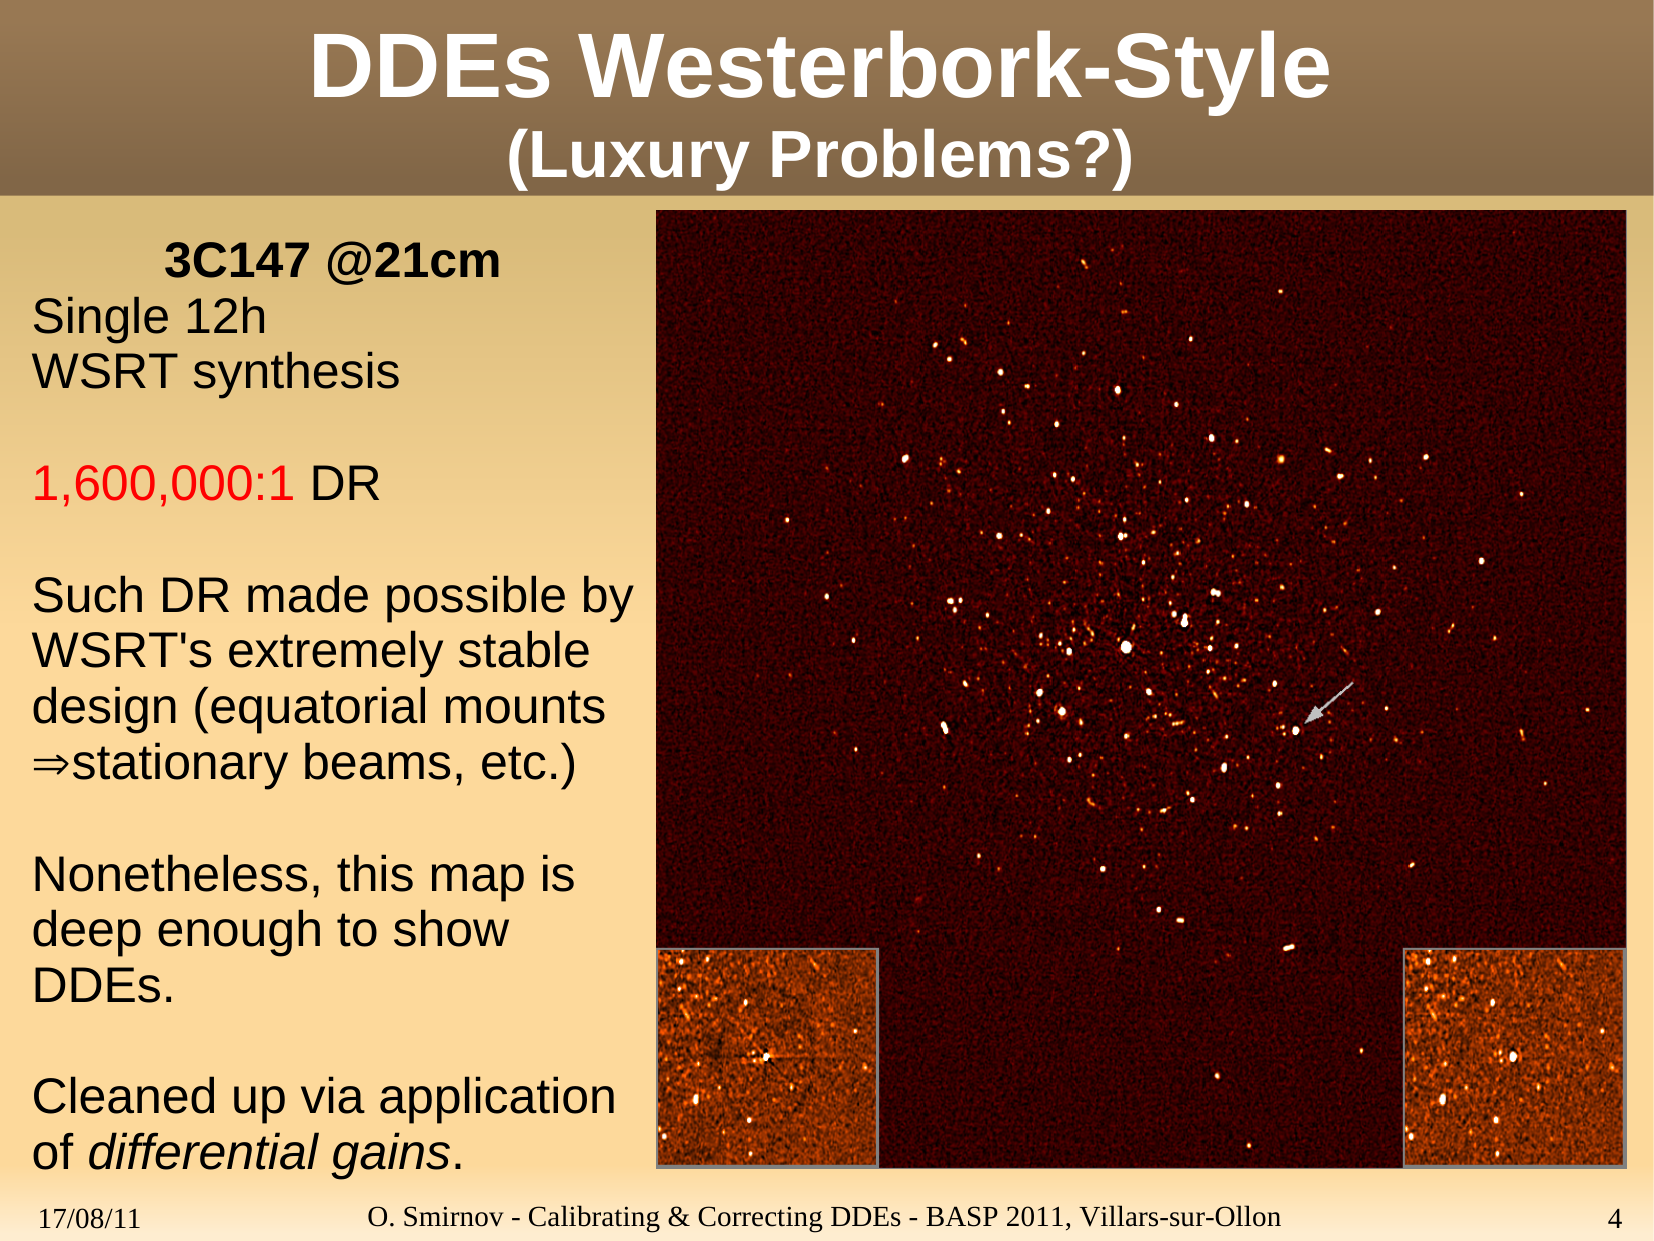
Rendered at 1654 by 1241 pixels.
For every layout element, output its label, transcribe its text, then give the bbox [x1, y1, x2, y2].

text_box 3C147 @21cm Single 12h WSRT synthesis 1,600,000:1 DR Such DR made possible by WSRT's extremely stable design (equatorial mounts ⇒stationary beams, etc.) Nonetheless, this map is deep enough to show DDEs. Cleaned up via application of differential gains. [16, 224, 632, 1163]
picture [0, 0, 1654, 1241]
title DDEs Westerbork-Style (Luxury Problems?) [76, 7, 1565, 200]
